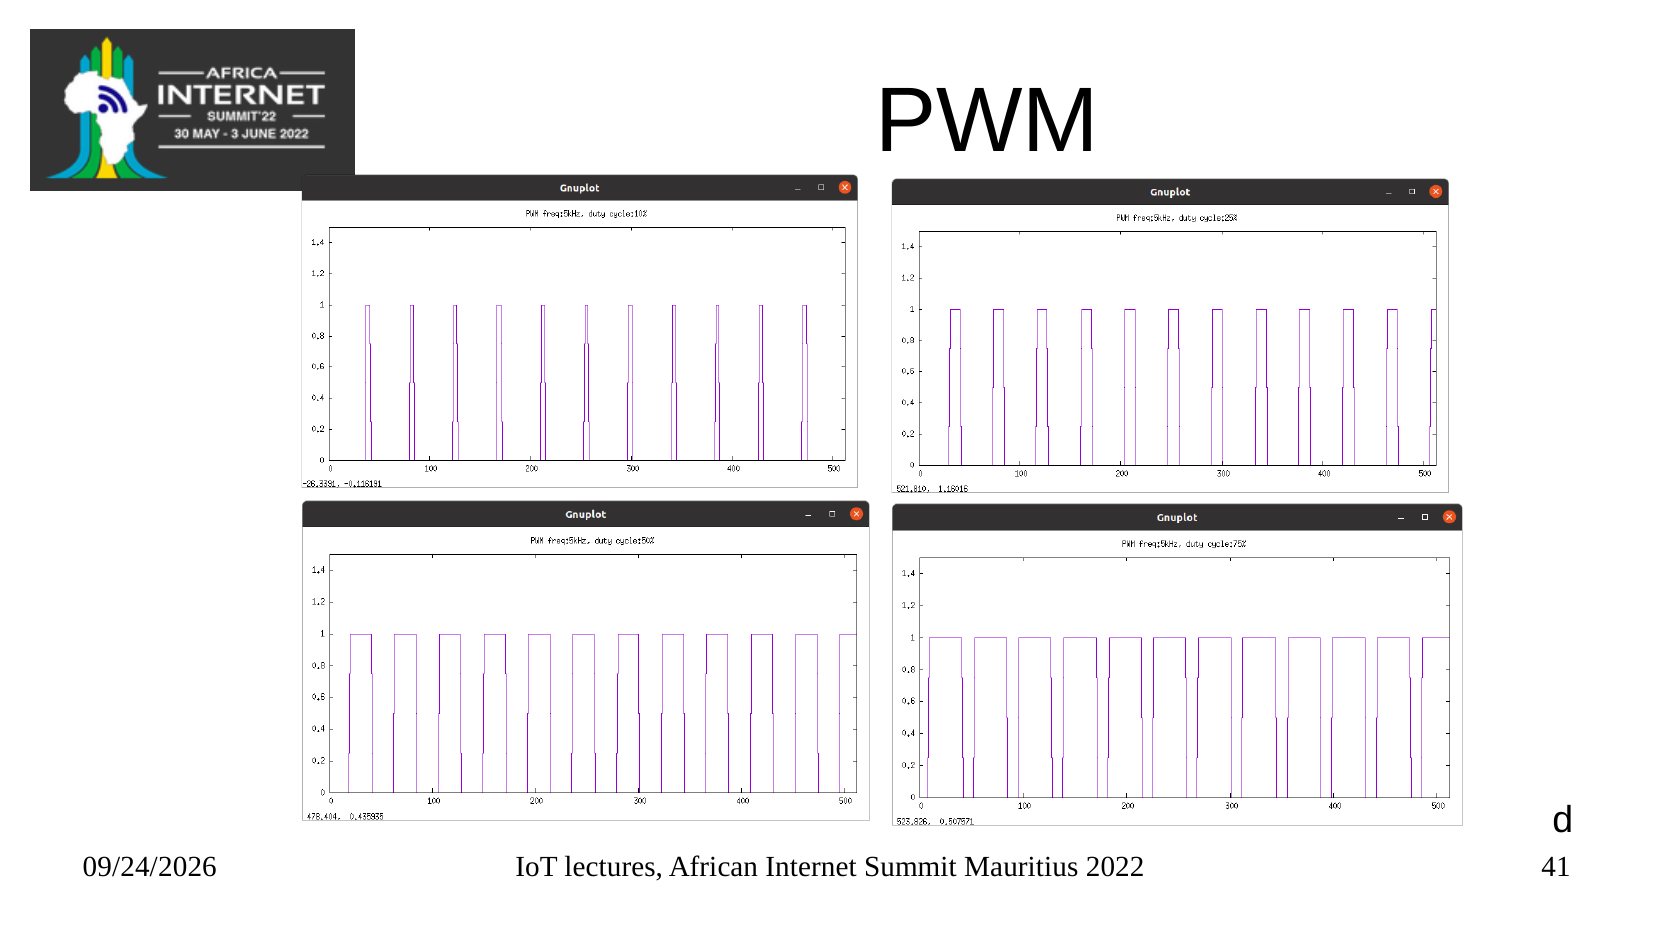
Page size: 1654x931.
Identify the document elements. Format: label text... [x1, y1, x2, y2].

picture [885, 173, 1469, 832]
text_box d [1537, 787, 1588, 845]
picture [30, 29, 864, 494]
picture [295, 495, 876, 827]
title PWM [403, 37, 1571, 193]
